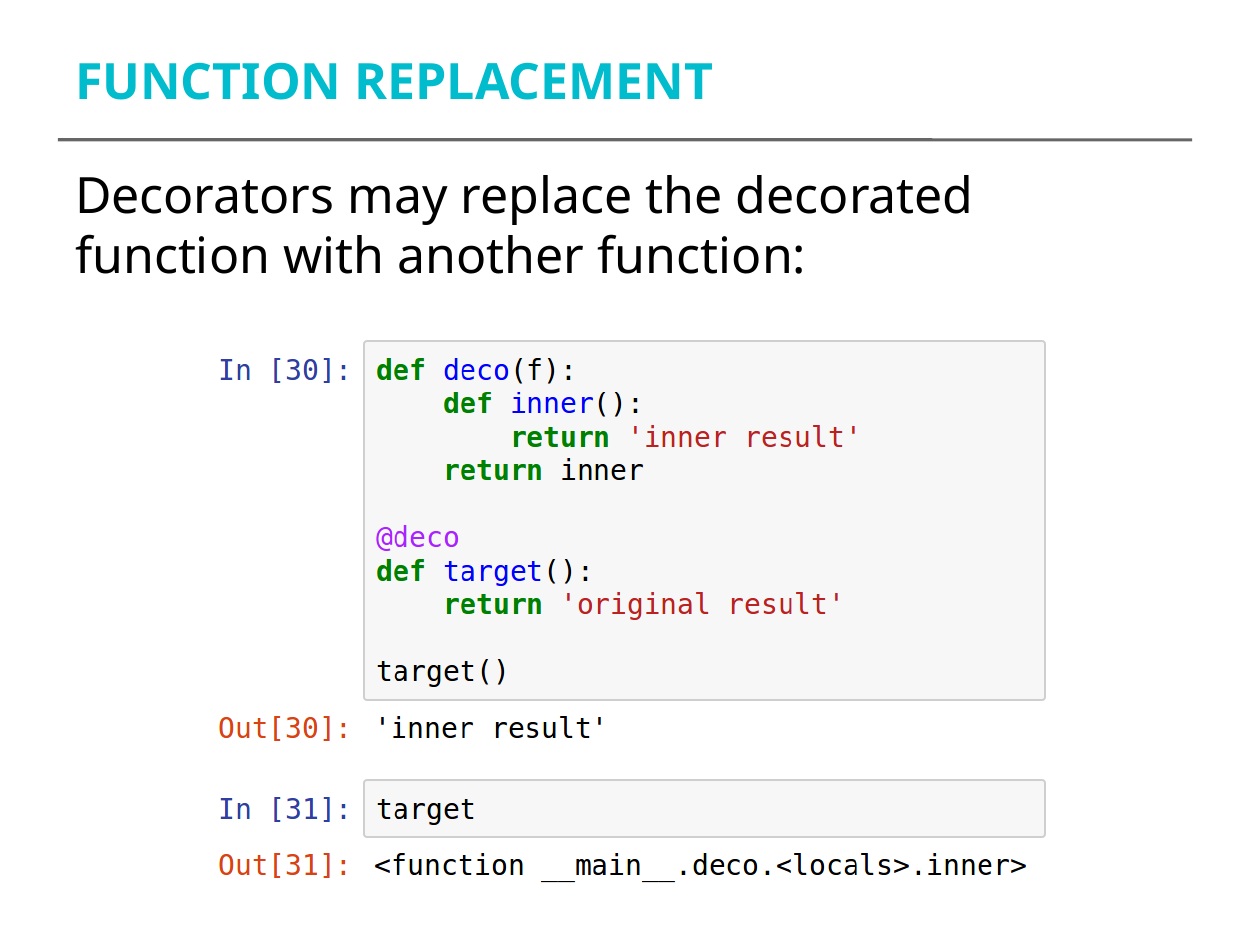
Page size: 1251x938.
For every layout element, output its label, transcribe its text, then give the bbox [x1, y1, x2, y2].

title FUNCTION REPLACEMENT [62, 37, 1188, 122]
picture [200, 331, 1052, 895]
list Decorators may replace the decorated function with another function: [62, 151, 1188, 831]
